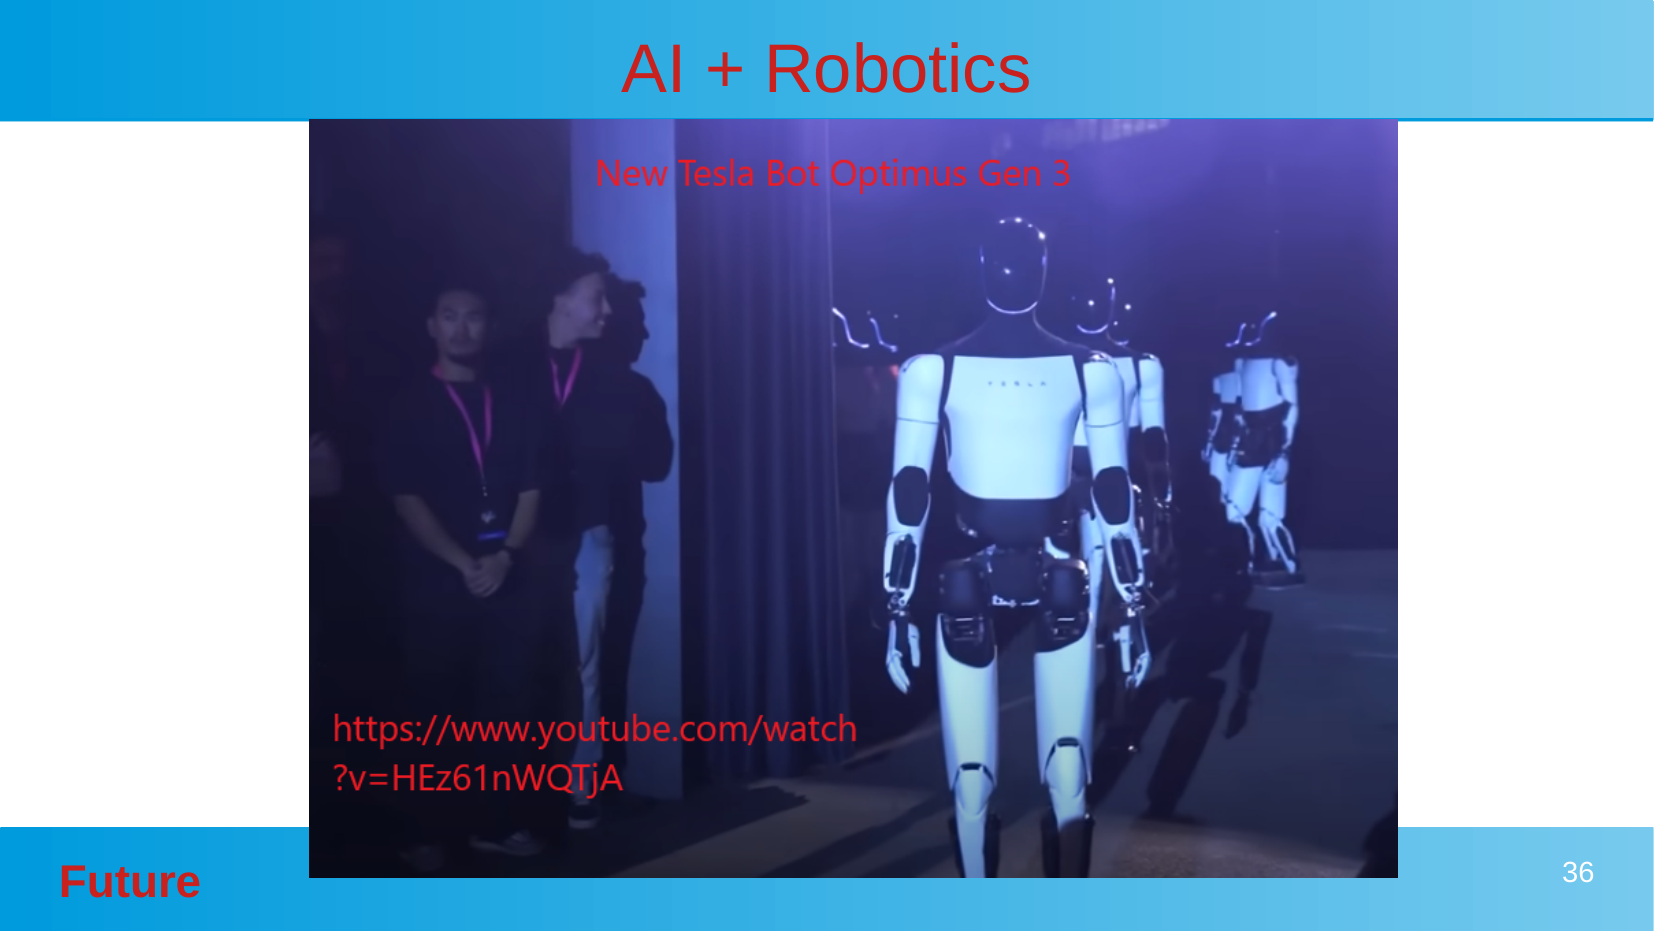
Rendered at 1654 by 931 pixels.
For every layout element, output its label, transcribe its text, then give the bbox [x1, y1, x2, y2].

picture [309, 120, 1398, 878]
title AI + Robotics [59, 29, 1595, 108]
